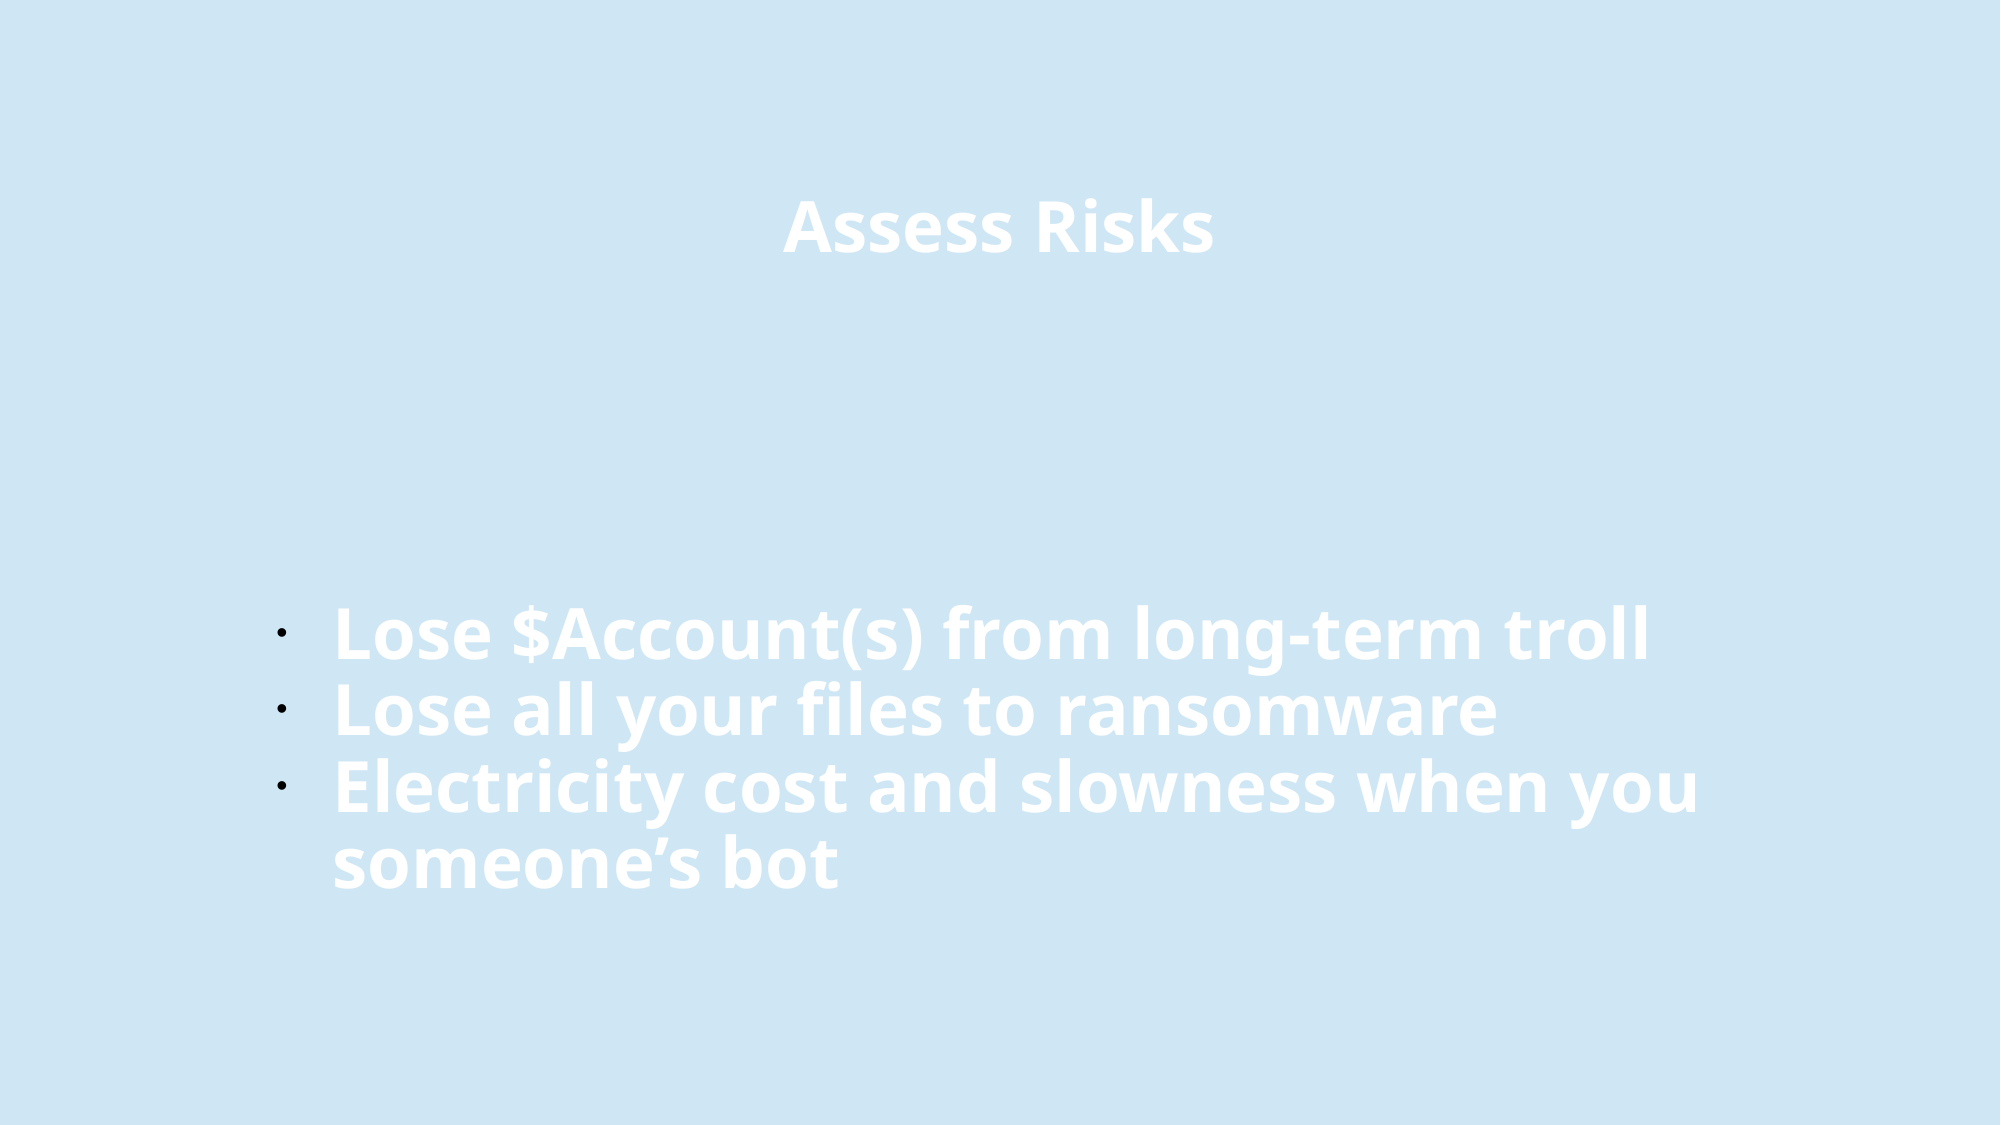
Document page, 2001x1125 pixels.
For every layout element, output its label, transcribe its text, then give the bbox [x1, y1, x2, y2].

subtitle Lose $Account(s) from long-term troll Lose all your files to ransomware Electricity cost and slowness when you someone’s bot [261, 590, 1739, 863]
title Assess Risks [261, 184, 1739, 576]
